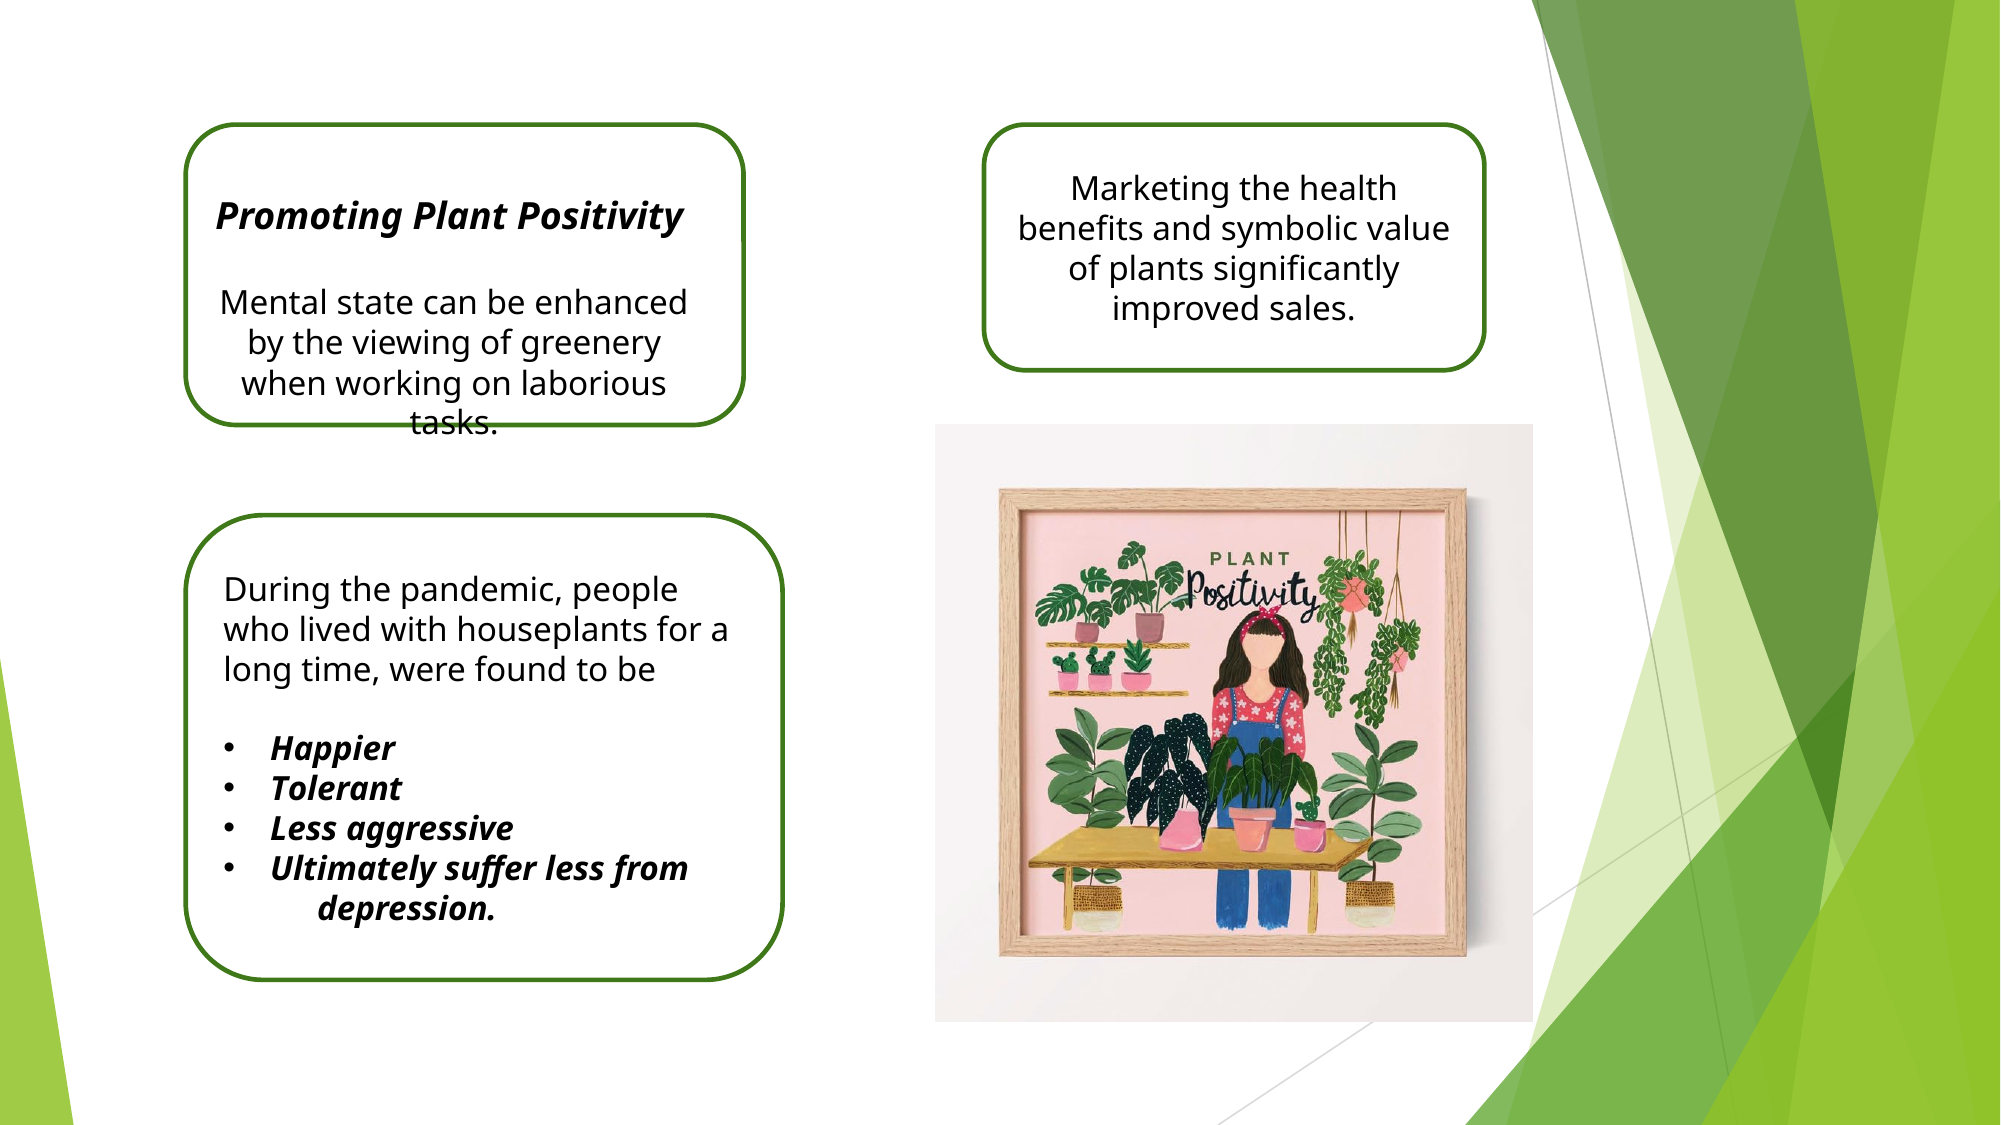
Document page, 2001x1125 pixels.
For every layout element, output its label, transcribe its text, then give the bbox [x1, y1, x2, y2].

text_box Promoting Plant Positivity Mental state can be enhanced by the viewing of greenery when working on laborious tasks. [185, 124, 744, 425]
picture [935, 425, 1533, 1022]
text_box Marketing the health benefits and symbolic value of plants significantly improved sales. [984, 124, 1485, 371]
text_box During the pandemic, people who lived with houseplants for a long time, were found to be Happier Tolerant Less aggressive Ultimately suffer less from depression. [185, 515, 783, 980]
